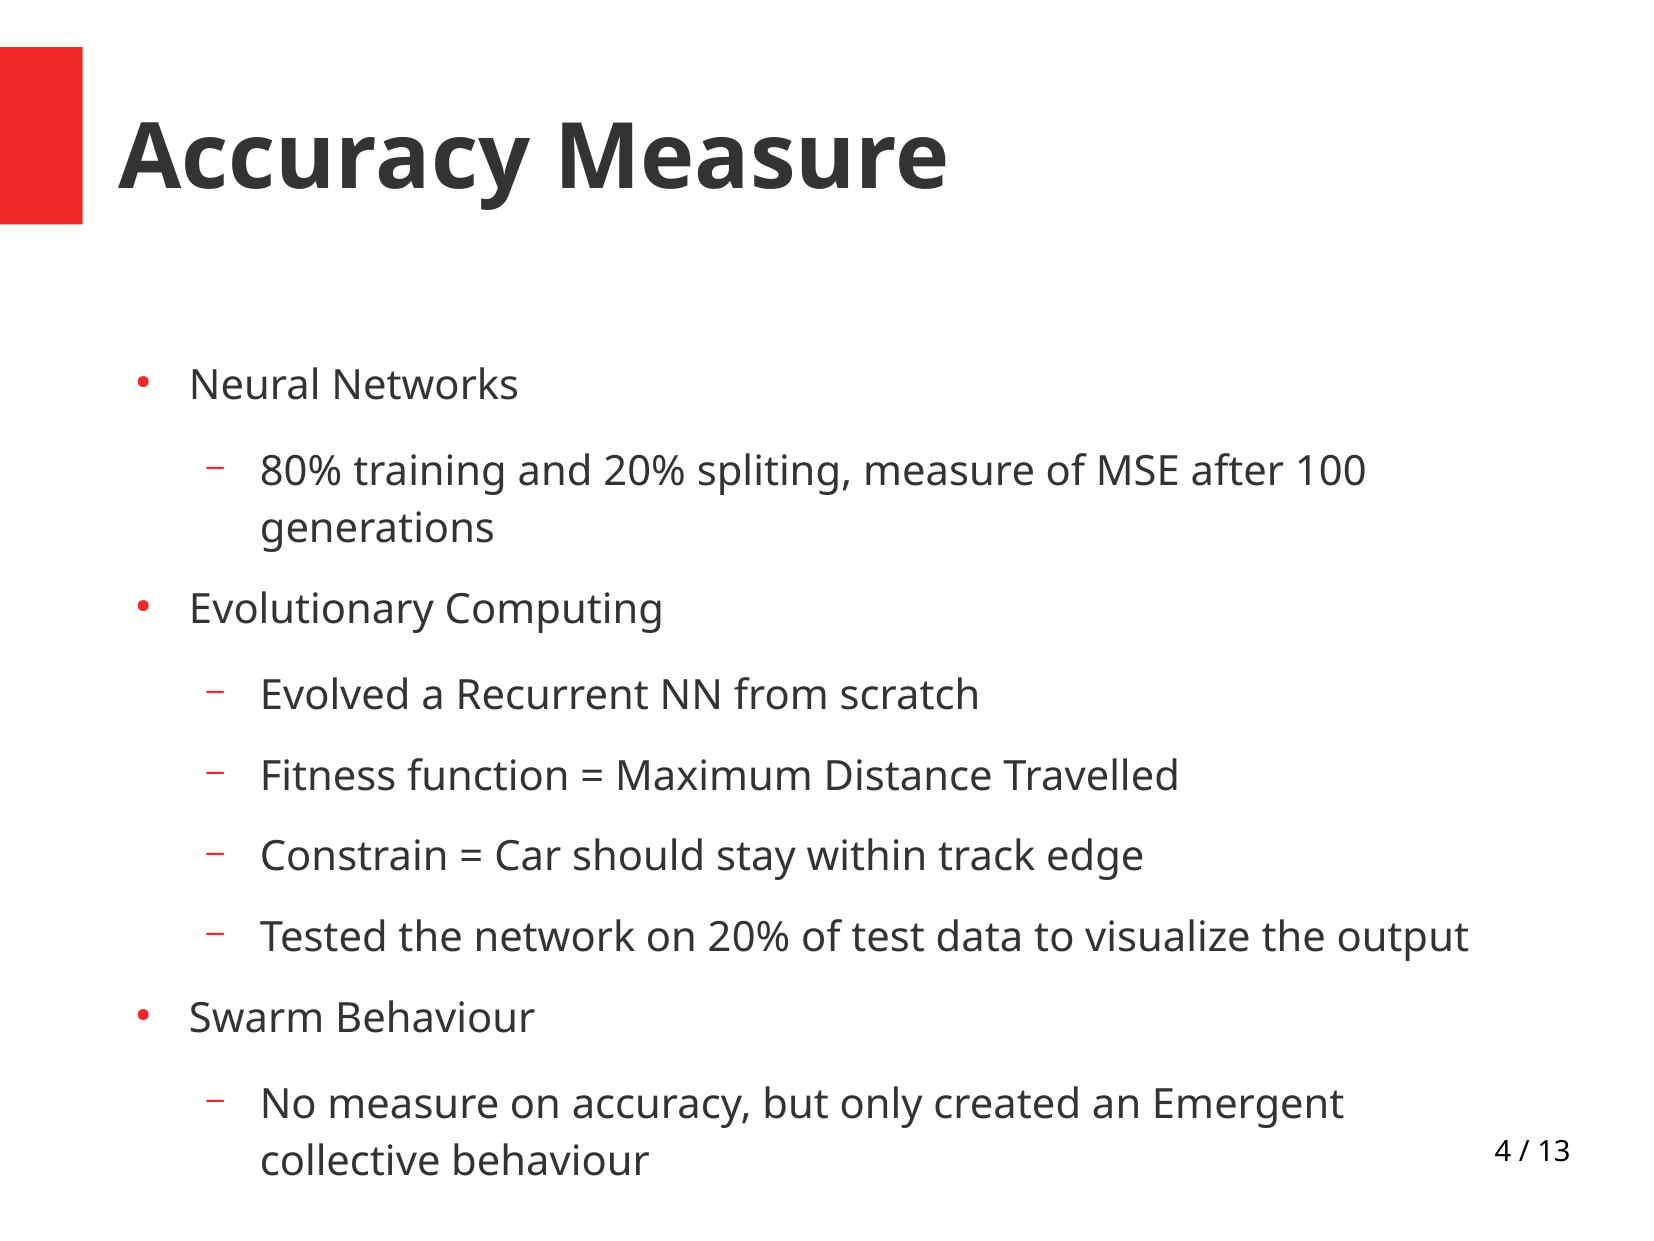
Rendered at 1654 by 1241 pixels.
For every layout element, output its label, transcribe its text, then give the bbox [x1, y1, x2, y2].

title Accuracy Measure [118, 49, 1571, 257]
list Neural Networks 80% training and 20% spliting, measure of MSE after 100 generations Evolutionary Computing Evolved a Recurrent NN from scratch Fitness function = Maximum Distance Travelled Constrain = Car should stay within track edge Tested the network on 20% of test data to visualize the output Swarm Behaviour No measure on accuracy, but only created an Emergent collective behaviour [118, 354, 1536, 1074]
